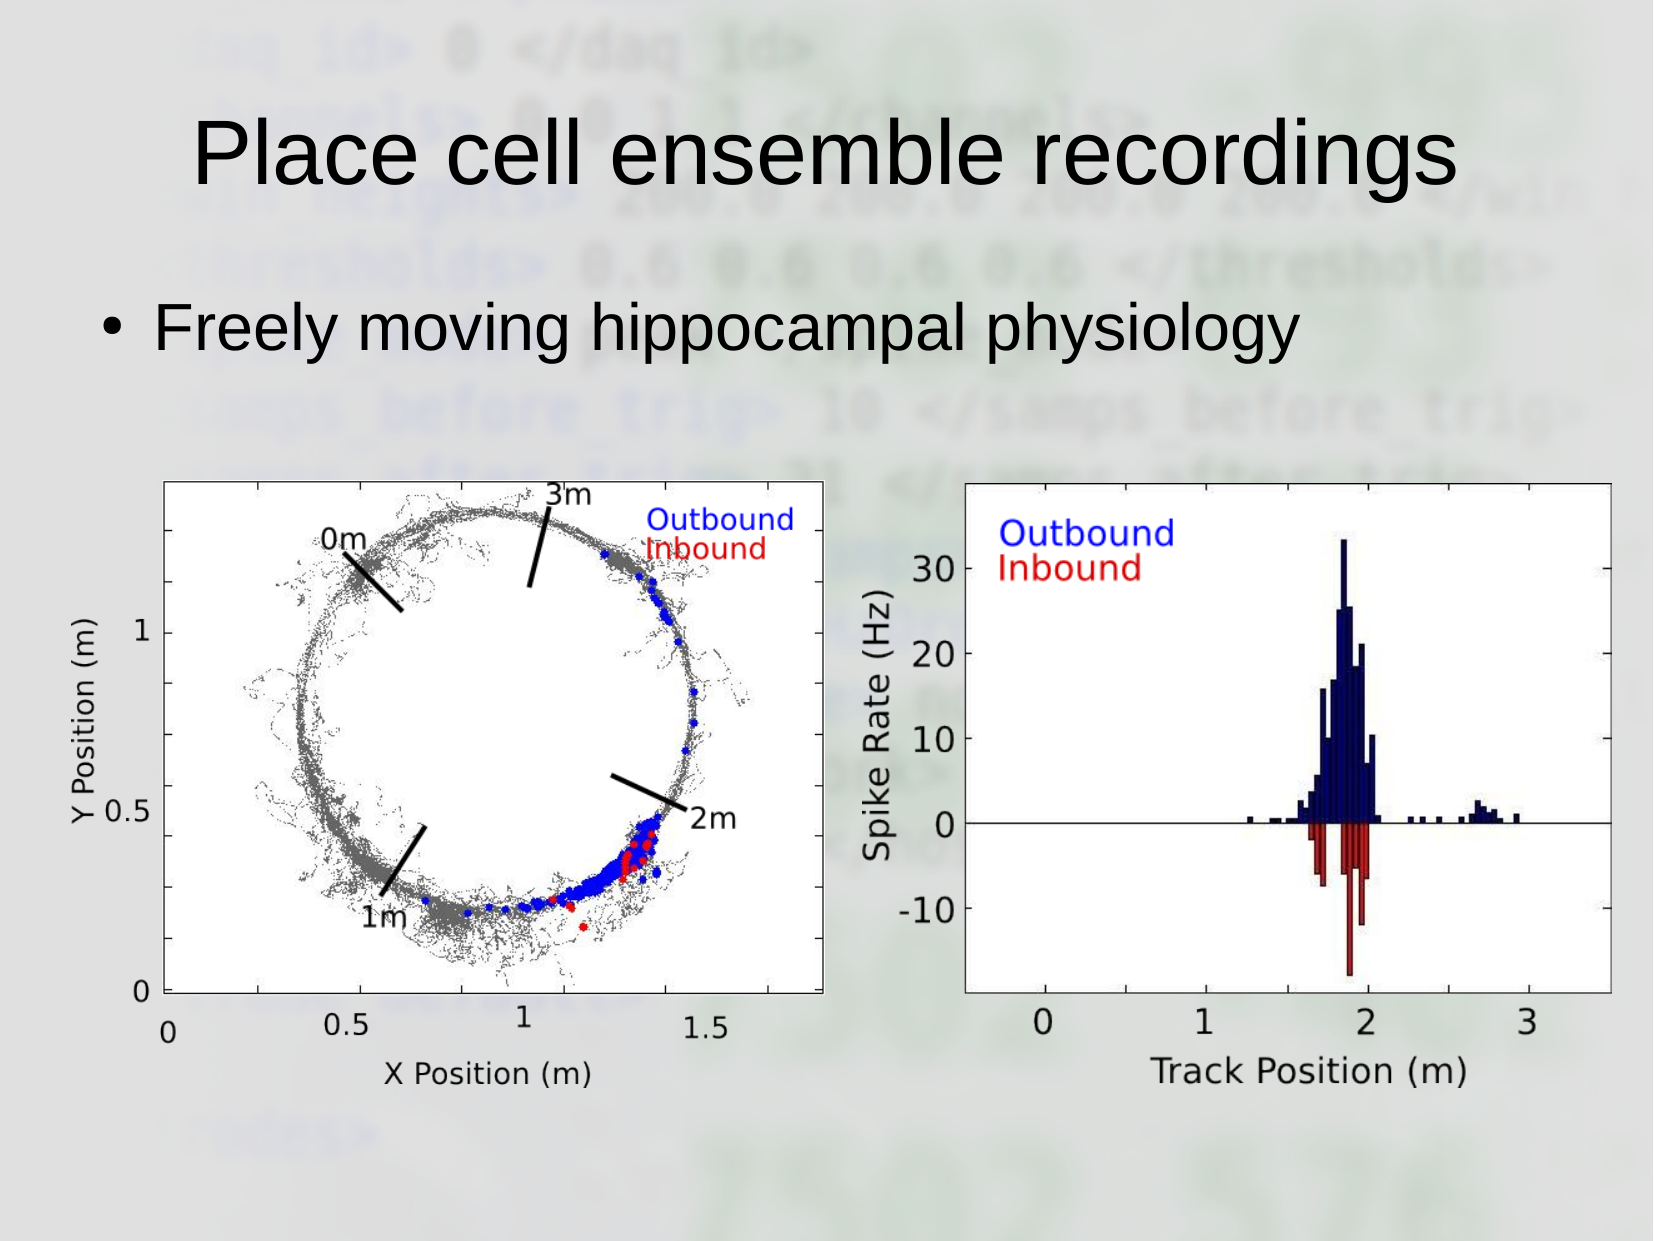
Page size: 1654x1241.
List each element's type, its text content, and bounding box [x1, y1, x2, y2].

title Place cell ensemble recordings [82, 49, 1571, 257]
list Freely moving hippocampal physiology [82, 290, 1571, 1109]
picture [0, 0, 1654, 1241]
